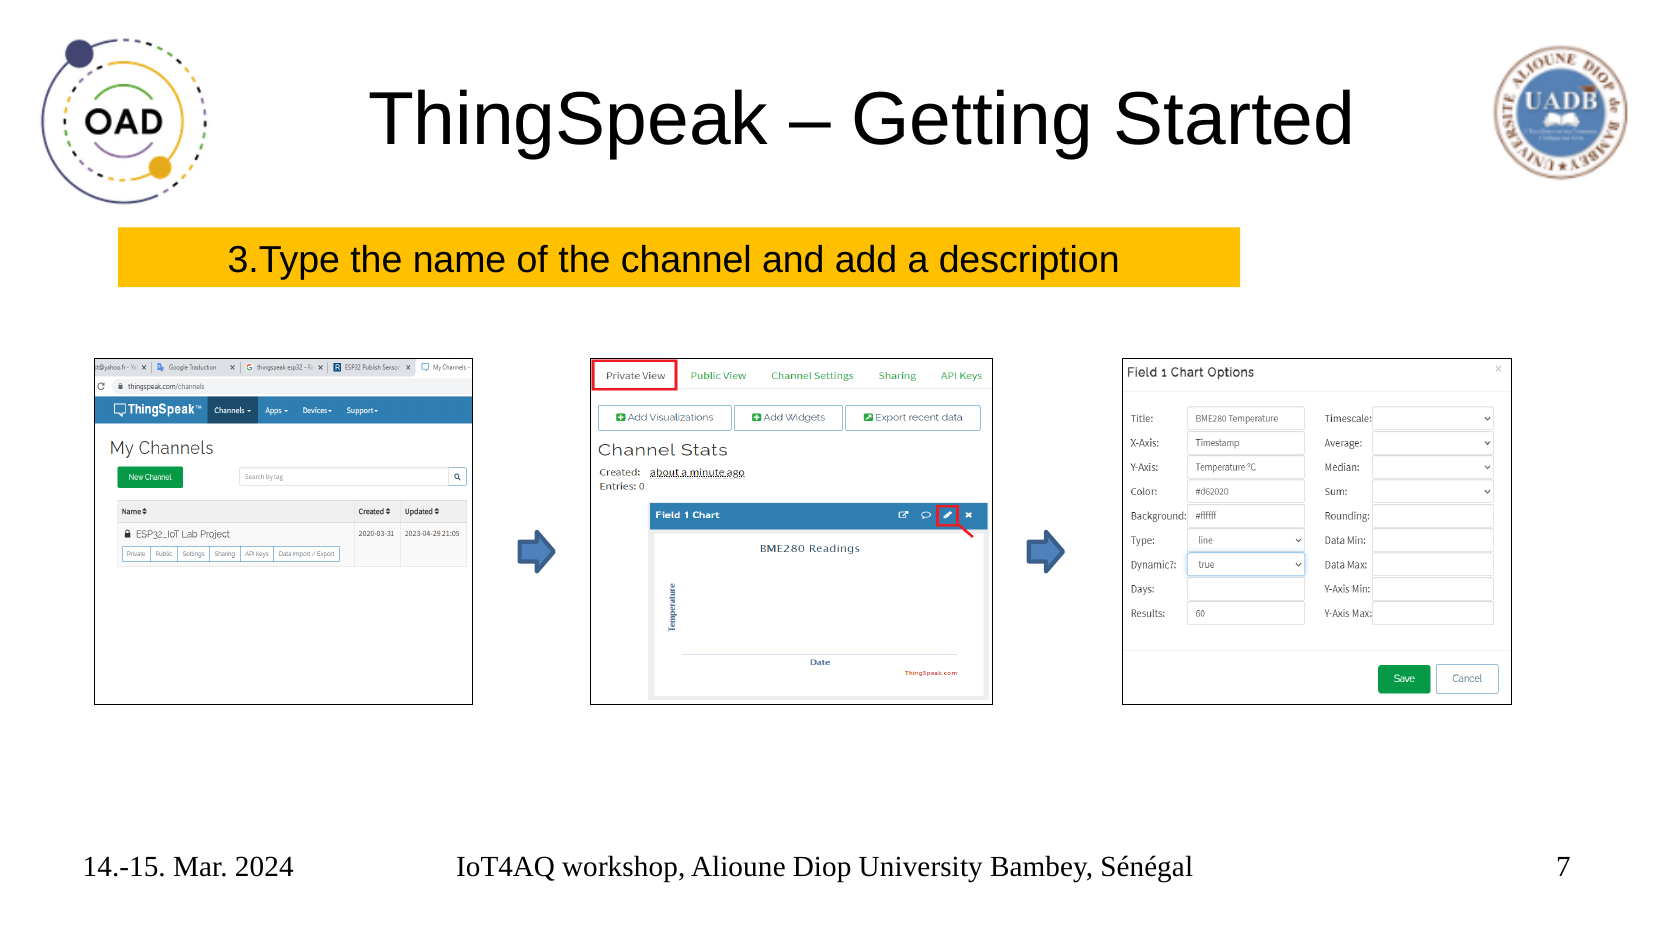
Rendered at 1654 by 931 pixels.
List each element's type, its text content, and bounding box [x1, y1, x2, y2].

title ThingSpeak – Getting Started [278, 37, 1446, 193]
slide_number 14.-15. Mar. 2024 [82, 847, 338, 912]
footer IoT4AQ workshop, Alioune Diop University Bambey, Sénégal [338, 847, 1312, 912]
picture [1122, 358, 1512, 705]
picture [1482, 37, 1641, 188]
picture [590, 358, 993, 705]
text_box 3.Type the name of the channel and add a description [118, 227, 1241, 288]
picture [94, 358, 473, 705]
picture [0, 24, 242, 225]
text_box [519, 531, 554, 572]
text_box [1028, 531, 1064, 572]
slide_number <number> [1312, 847, 1571, 912]
